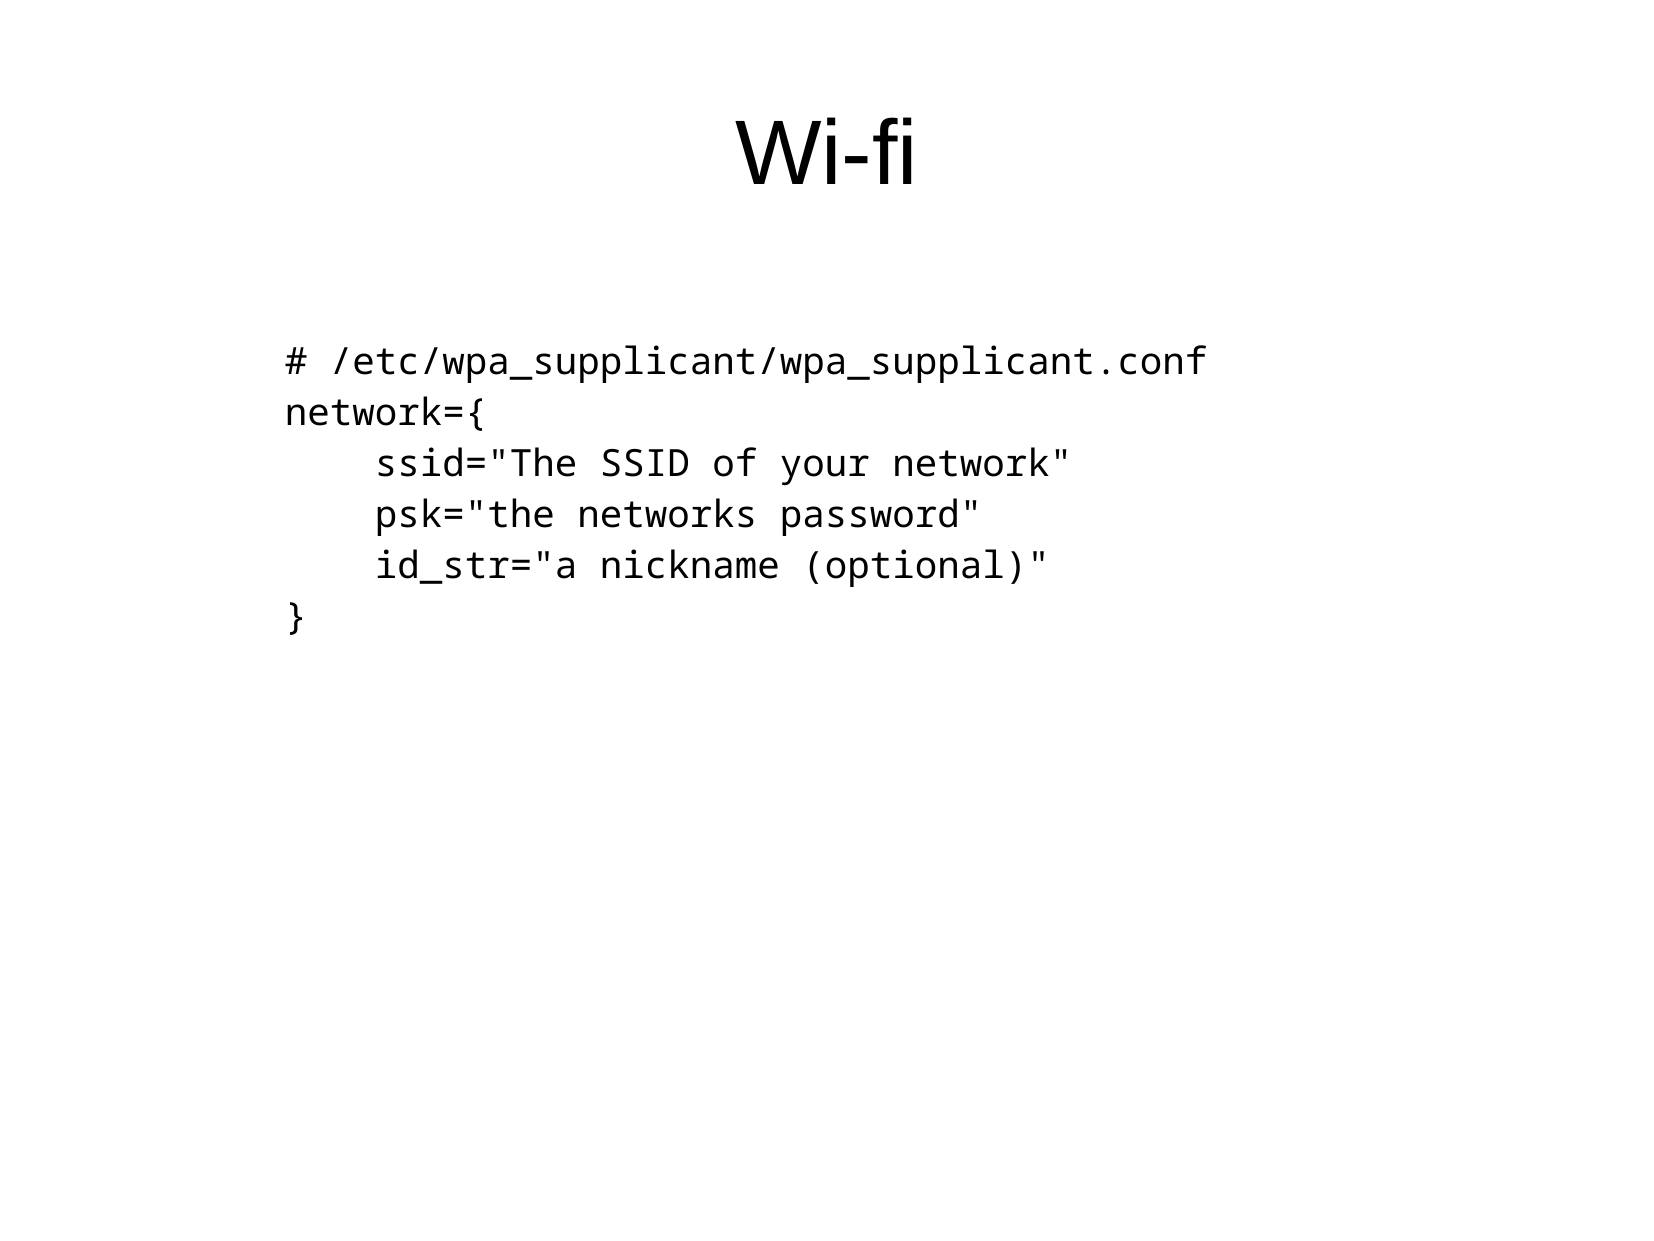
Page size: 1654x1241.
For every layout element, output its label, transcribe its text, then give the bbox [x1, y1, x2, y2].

title Wi-fi [82, 49, 1571, 257]
text_box # /etc/wpa_supplicant/wpa_supplicant.conf network={ ssid="The SSID of your network" psk="the networks password" id_str="a nickname (optional)" } [270, 326, 1366, 691]
